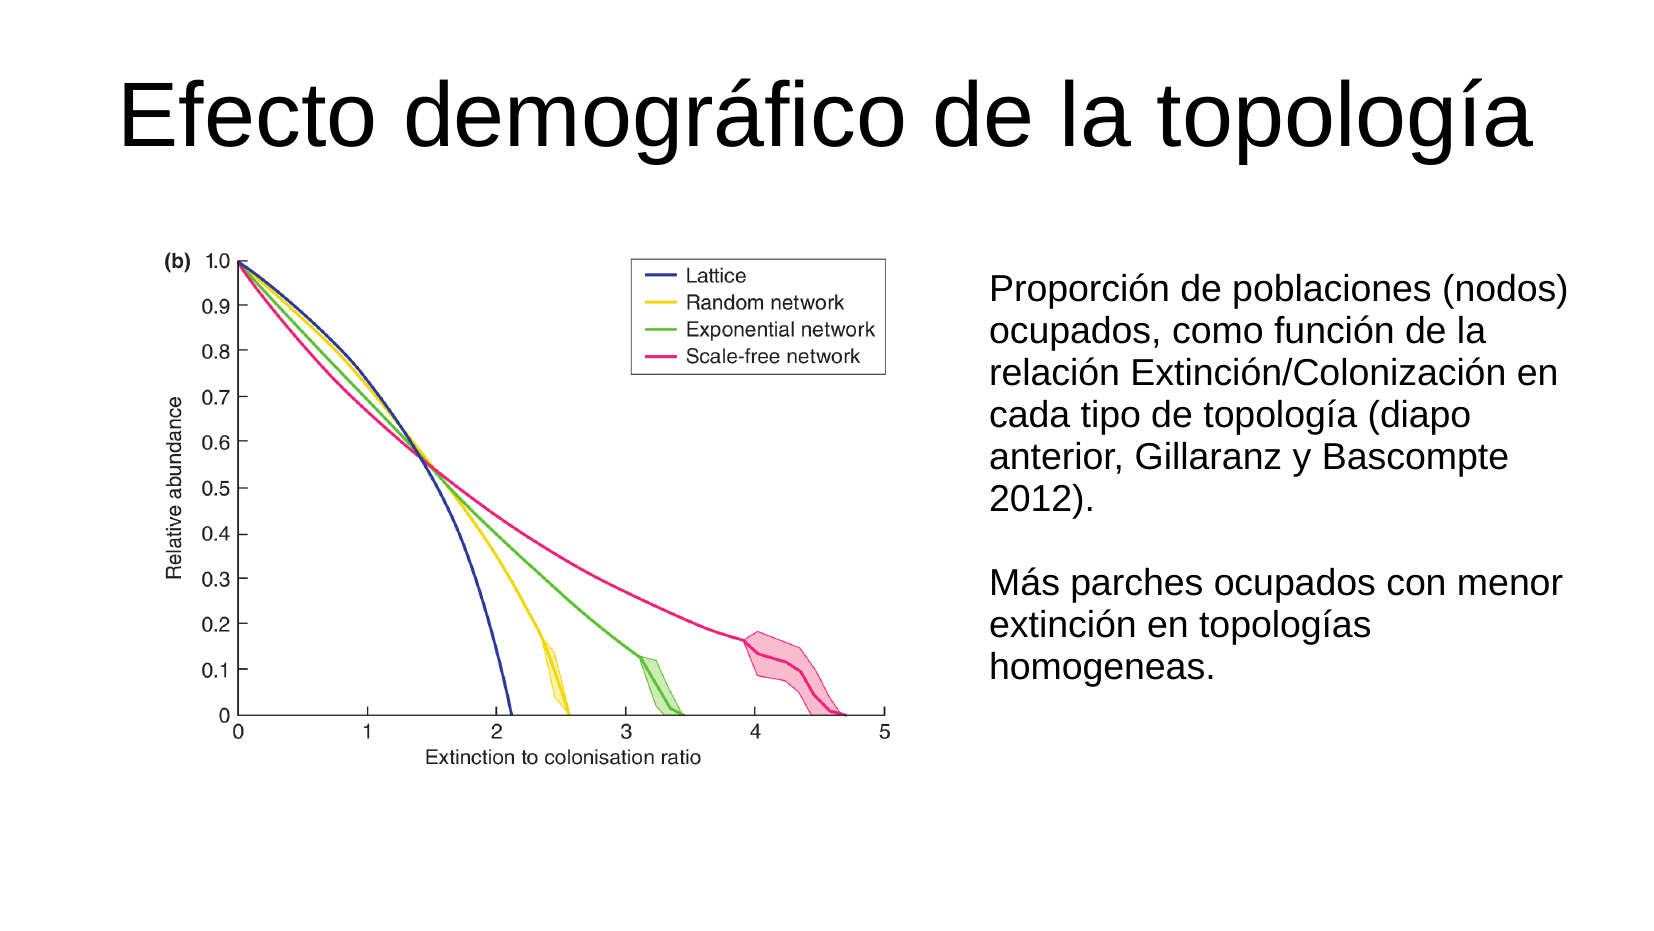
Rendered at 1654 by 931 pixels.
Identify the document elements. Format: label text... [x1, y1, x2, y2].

picture [140, 236, 916, 776]
title Efecto demográfico de la topología [82, 37, 1571, 193]
text_box Proporción de poblaciones (nodos) ocupados, como función de la relación Extinción/Colonización en cada tipo de topología (diapo anterior, Gillaranz y Bascompte 2012). Más parches ocupados con menor extinción en topologías homogeneas. [974, 259, 1595, 695]
